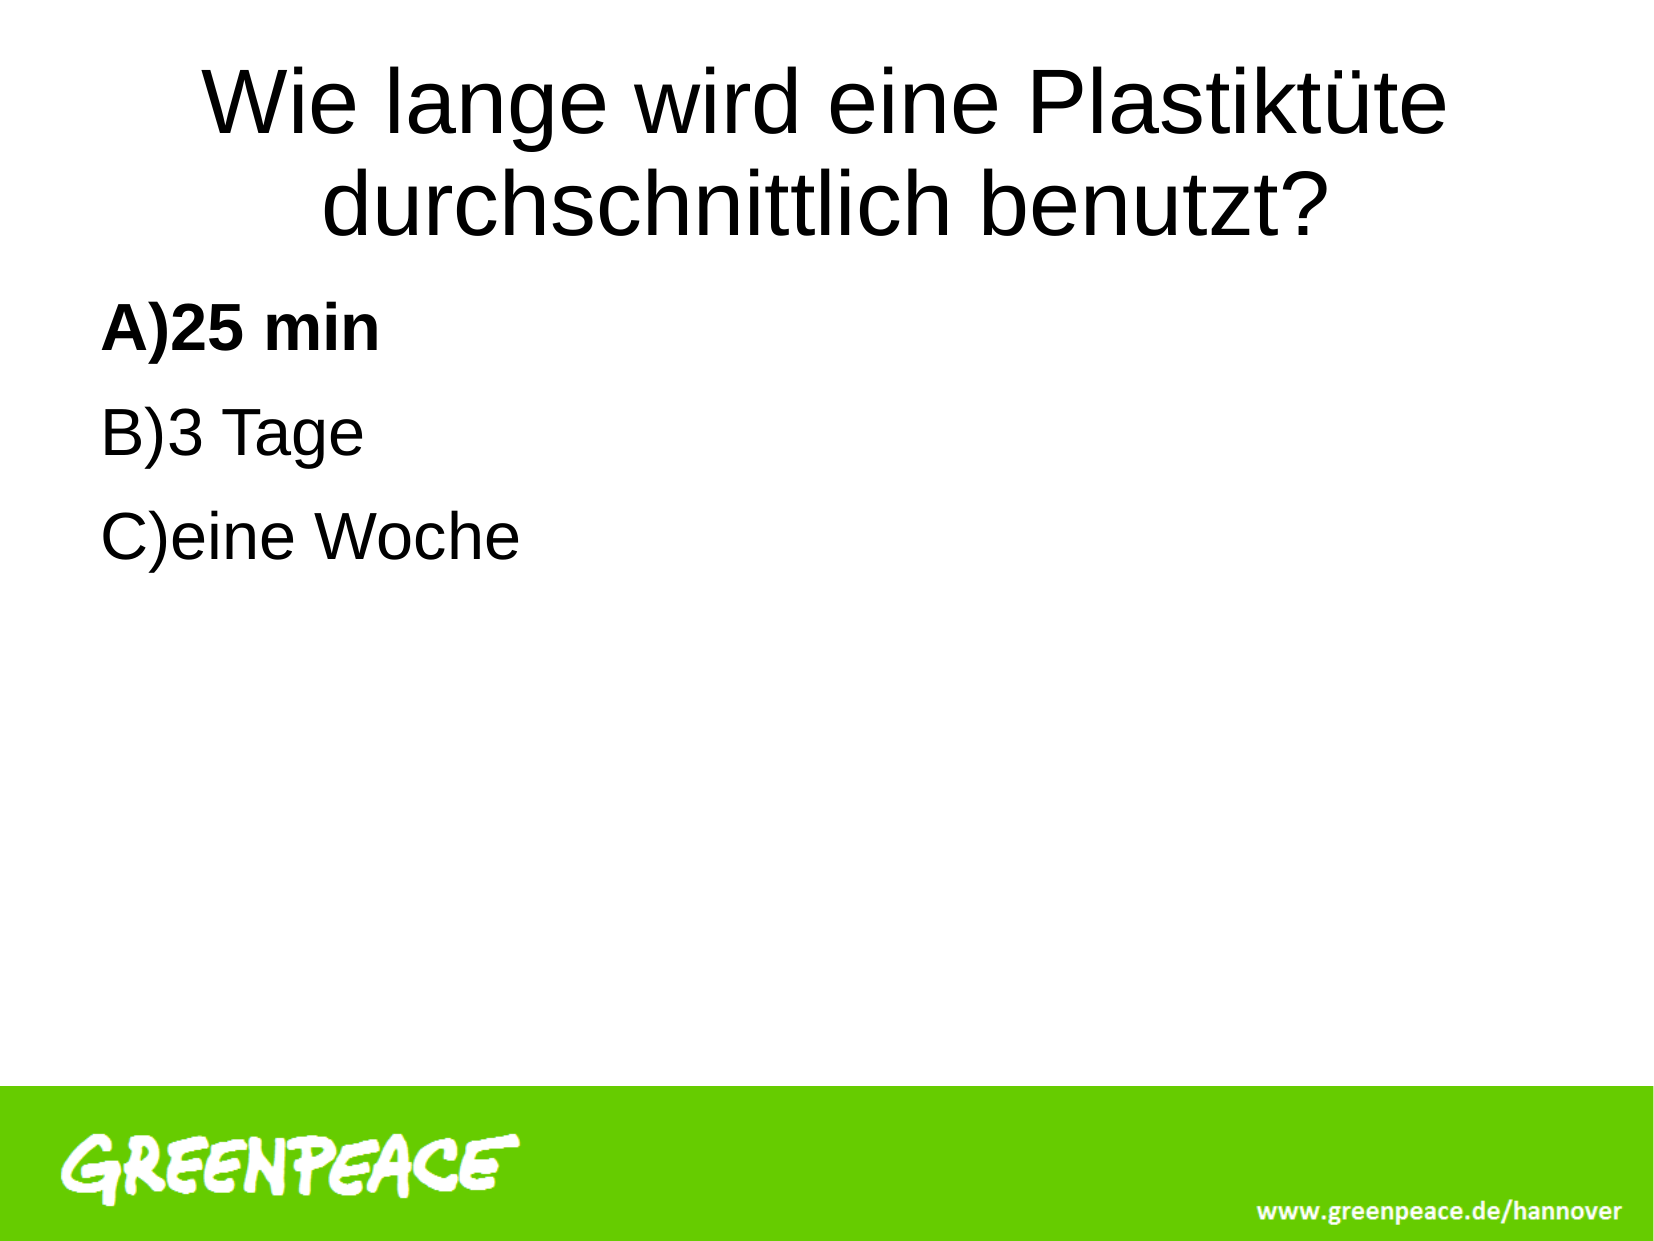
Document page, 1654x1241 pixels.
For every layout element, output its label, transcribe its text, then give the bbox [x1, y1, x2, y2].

list 25 min 3 Tage eine Woche [82, 290, 1571, 1010]
title Wie lange wird eine Plastiktüte durchschnittlich benutzt? [82, 49, 1571, 257]
picture [0, 1086, 1654, 1241]
